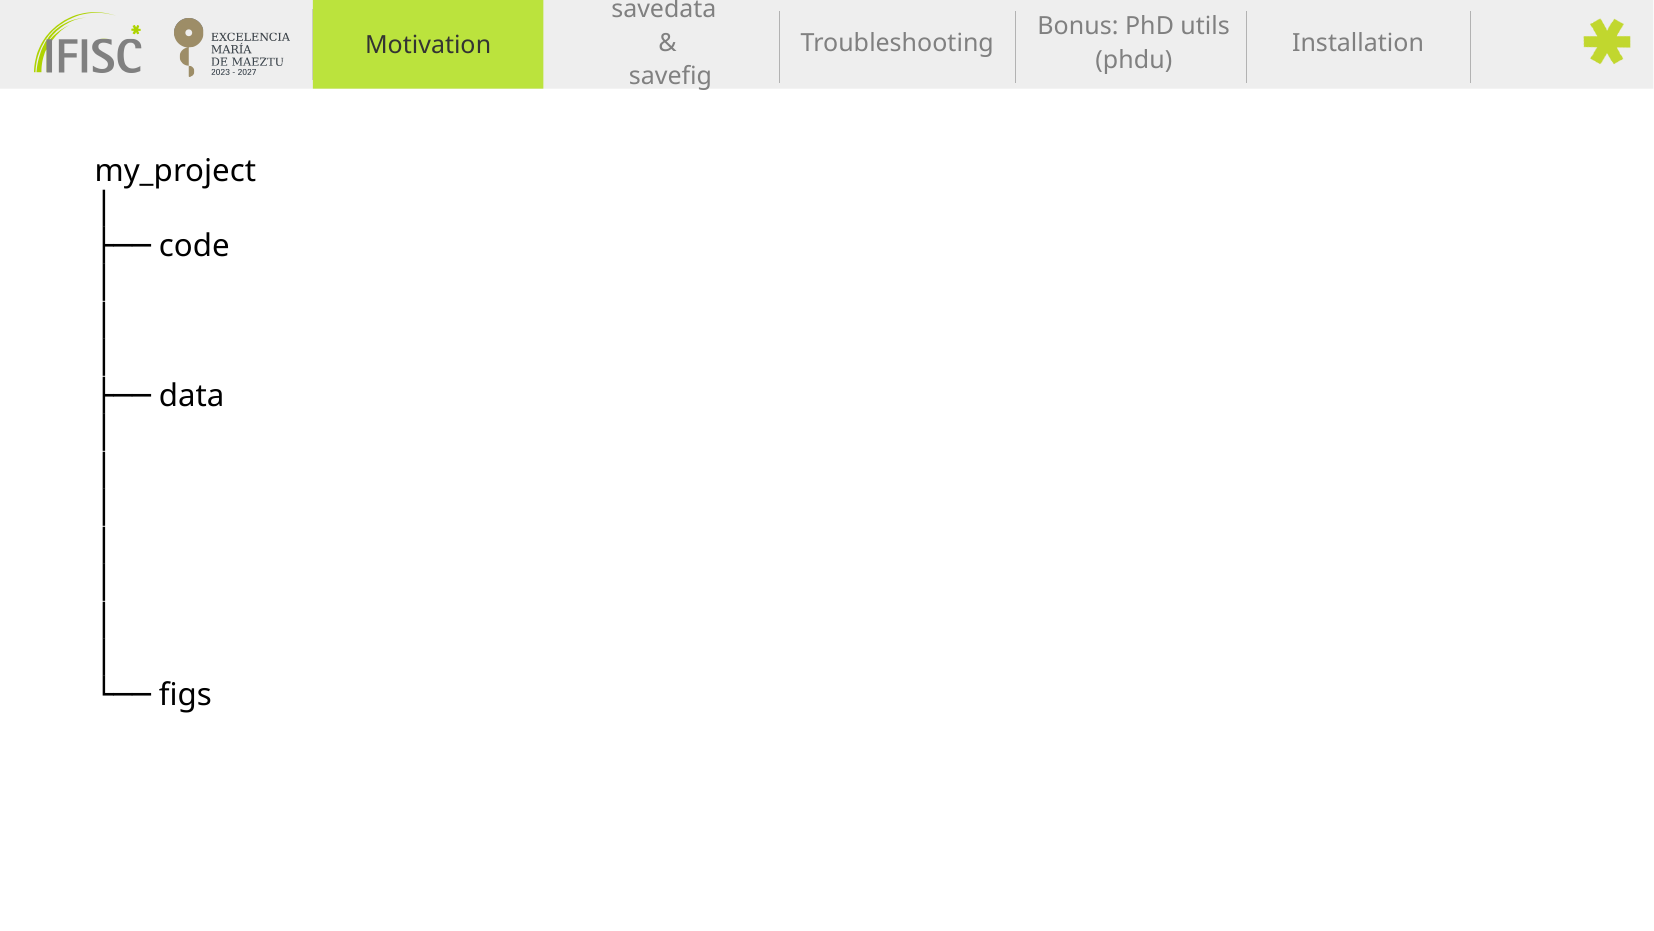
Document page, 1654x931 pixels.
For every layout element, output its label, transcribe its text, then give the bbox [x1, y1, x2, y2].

picture [1582, 17, 1631, 65]
text_box savedata & savefig [555, 0, 780, 92]
text_box Troubleshooting [785, 0, 1010, 83]
text_box Bonus: PhD utils (phdu) [1021, 0, 1246, 83]
text_box Motivation [312, 0, 544, 89]
picture [29, 9, 148, 76]
text_box my_project │ ├── code │ │ │ ├── data │ │ │ │ │ │ │ └── figs [94, 141, 650, 870]
picture [174, 18, 290, 77]
text_box Installation [1246, 0, 1471, 83]
